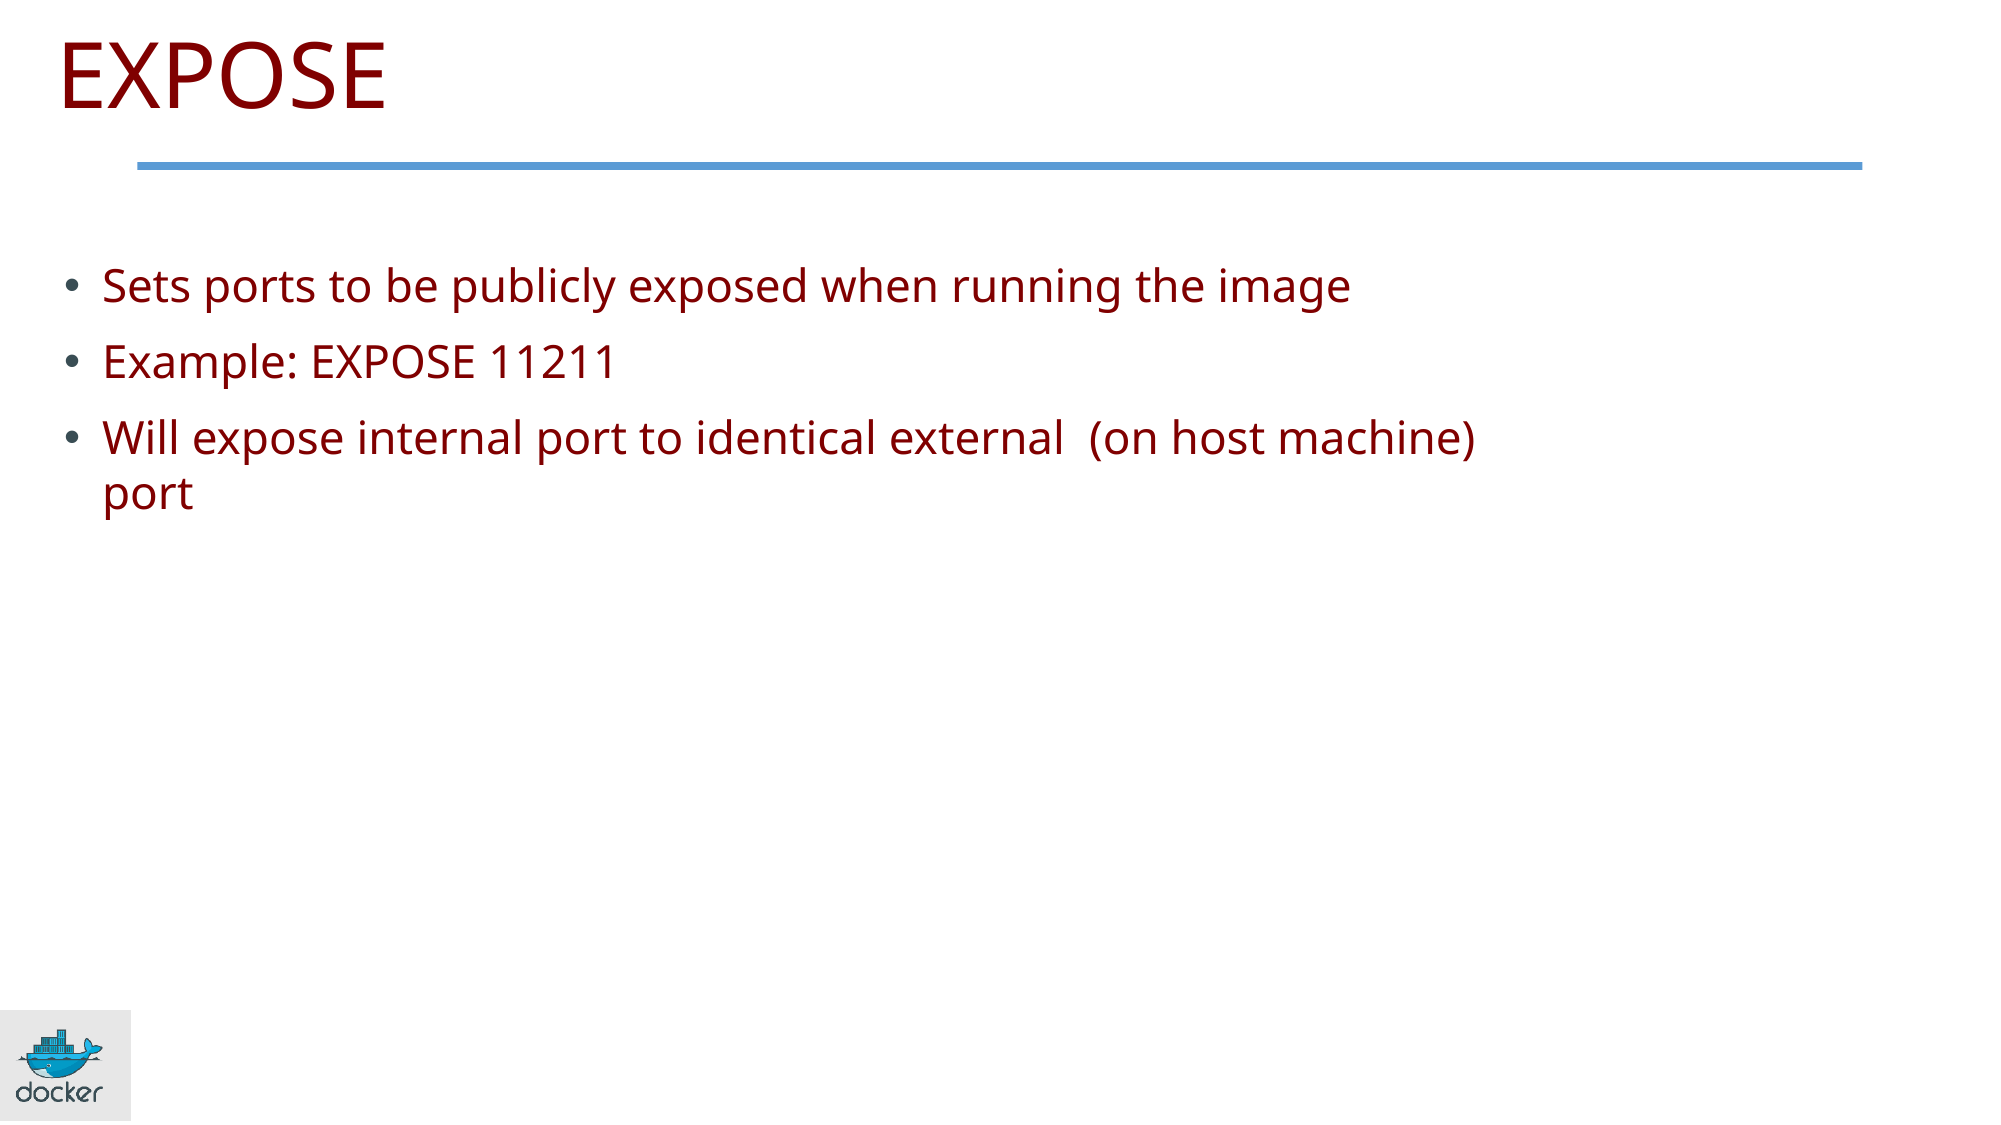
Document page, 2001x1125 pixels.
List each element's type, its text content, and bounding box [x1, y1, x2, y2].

text_box EXPOSE [41, 16, 2000, 127]
text_box Sets ports to be publicly exposed when running the image Example: EXPOSE 11211 Will expose internal port to identical external (on host machine) port [49, 249, 1500, 1055]
picture [0, 1010, 131, 1121]
